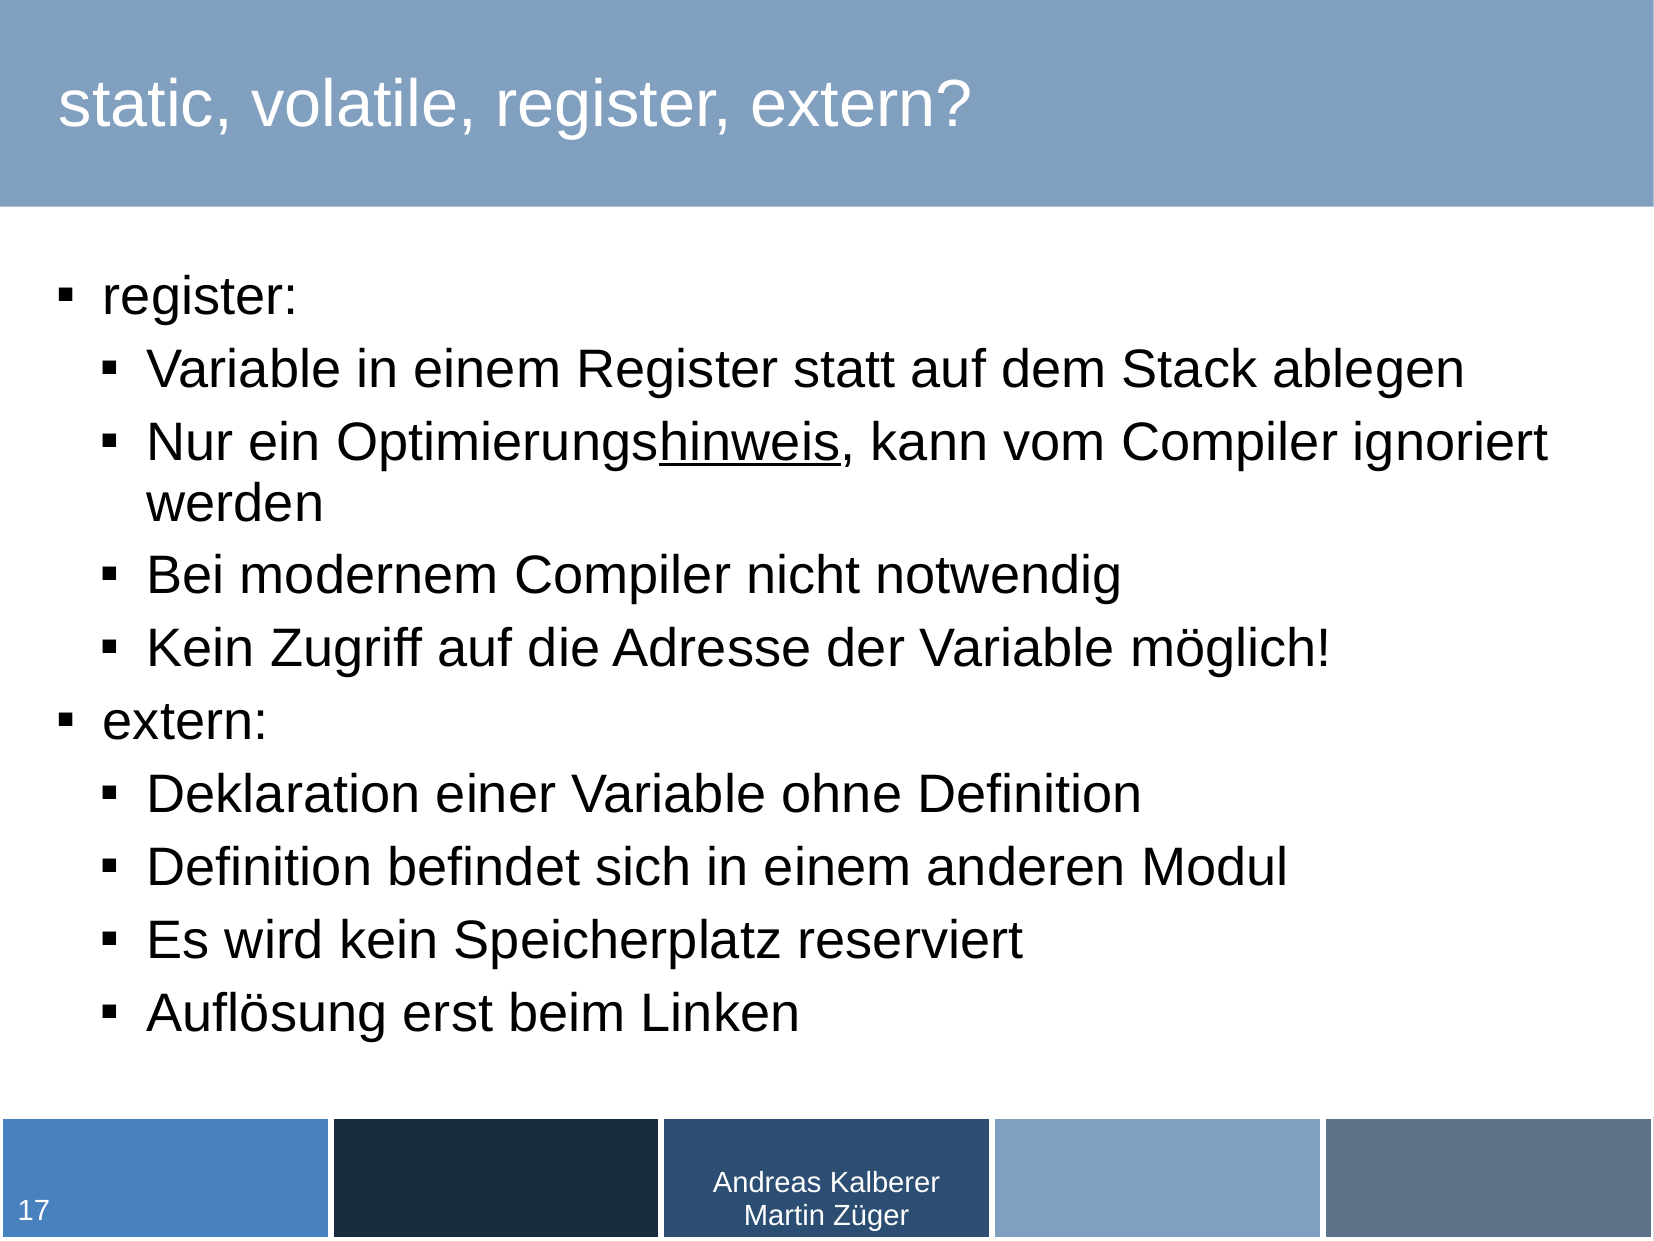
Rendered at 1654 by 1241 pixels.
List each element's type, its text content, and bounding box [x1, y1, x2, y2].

list register: Variable in einem Register statt auf dem Stack ablegen Nur ein Optimierungshinweis, kann vom Compiler ignoriert werden Bei modernem Compiler nicht notwendig Kein Zugriff auf die Adresse der Variable möglich! extern: Deklaration einer Variable ohne Definition Definition befindet sich in einem anderen Modul Es wird kein Speicherplatz reserviert Auflösung erst beim Linken [59, 265, 1595, 1046]
title static, volatile, register, extern? [59, 29, 1595, 178]
